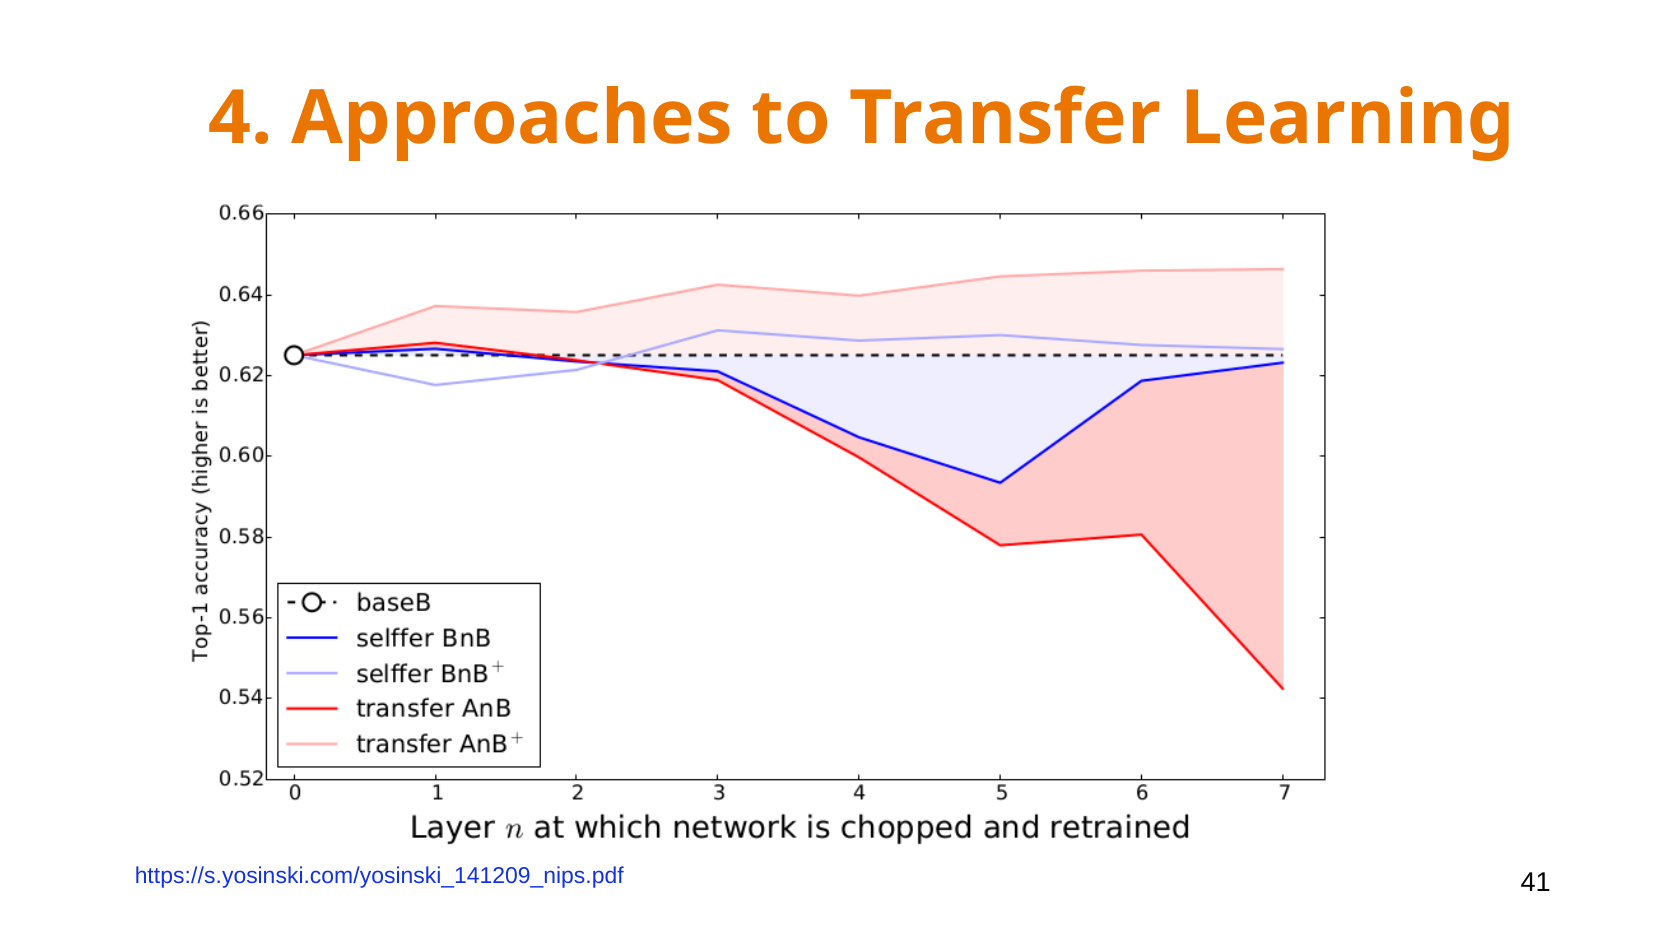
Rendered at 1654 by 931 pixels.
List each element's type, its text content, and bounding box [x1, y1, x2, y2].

title 4. Approaches to Transfer Learning [82, 37, 1571, 193]
picture [178, 198, 1341, 899]
text_box https://s.yosinski.com/yosinski_141209_nips.pdf [120, 855, 676, 896]
